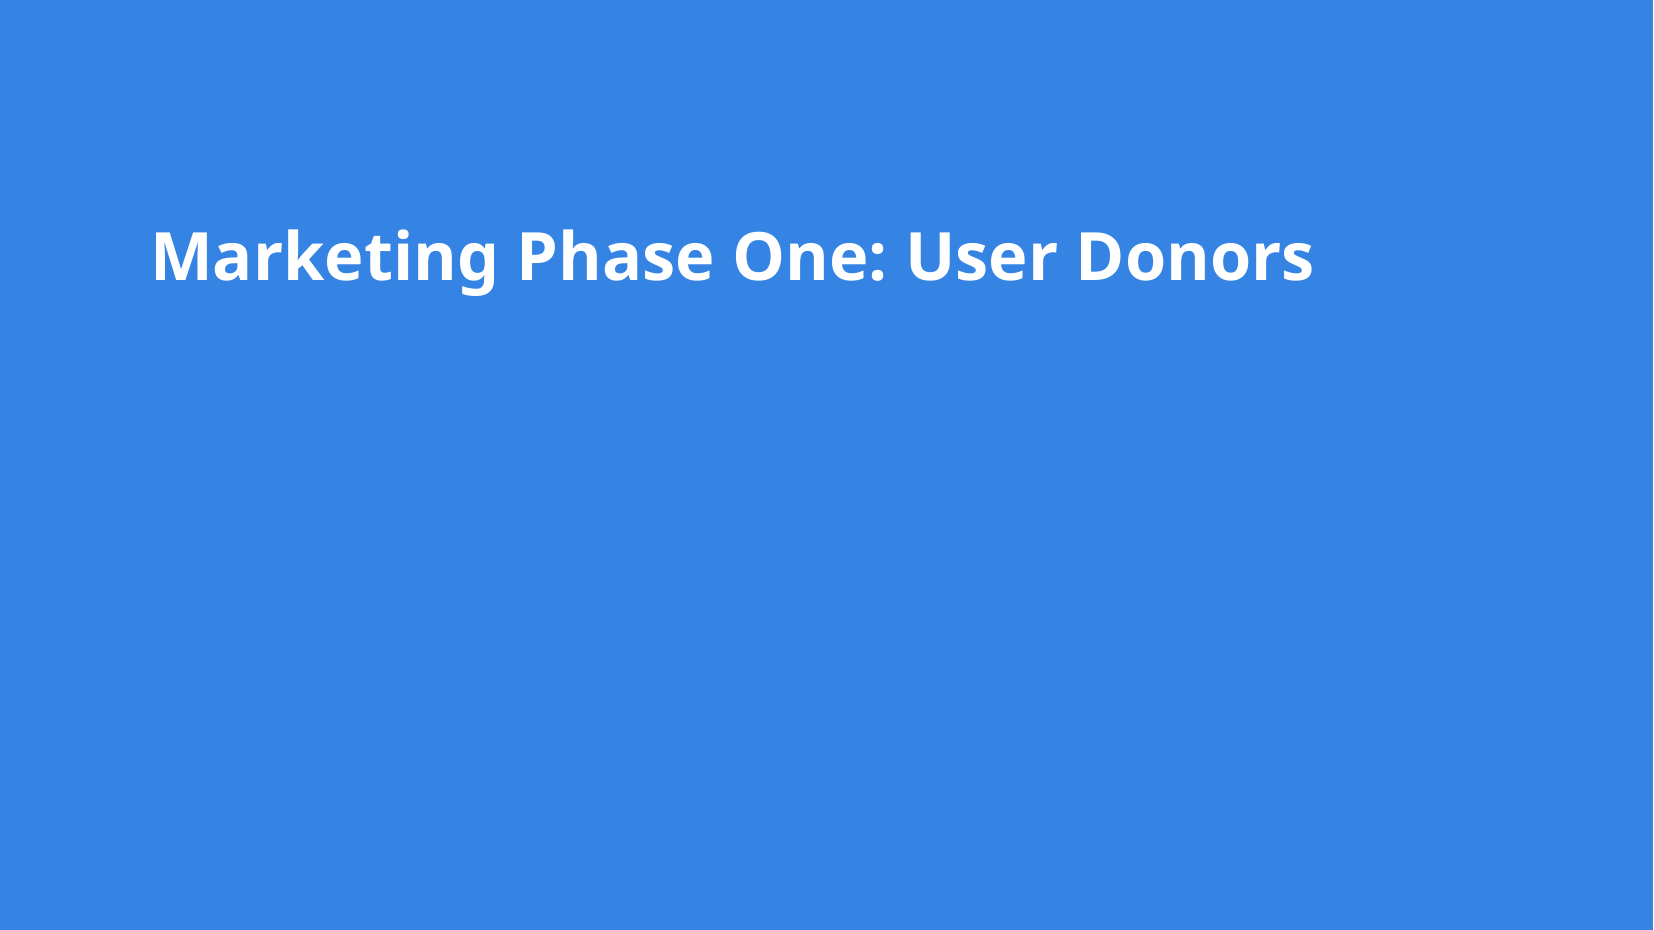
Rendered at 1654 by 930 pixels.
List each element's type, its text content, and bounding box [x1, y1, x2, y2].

title Marketing Phase One: User Donors [150, 144, 1501, 301]
